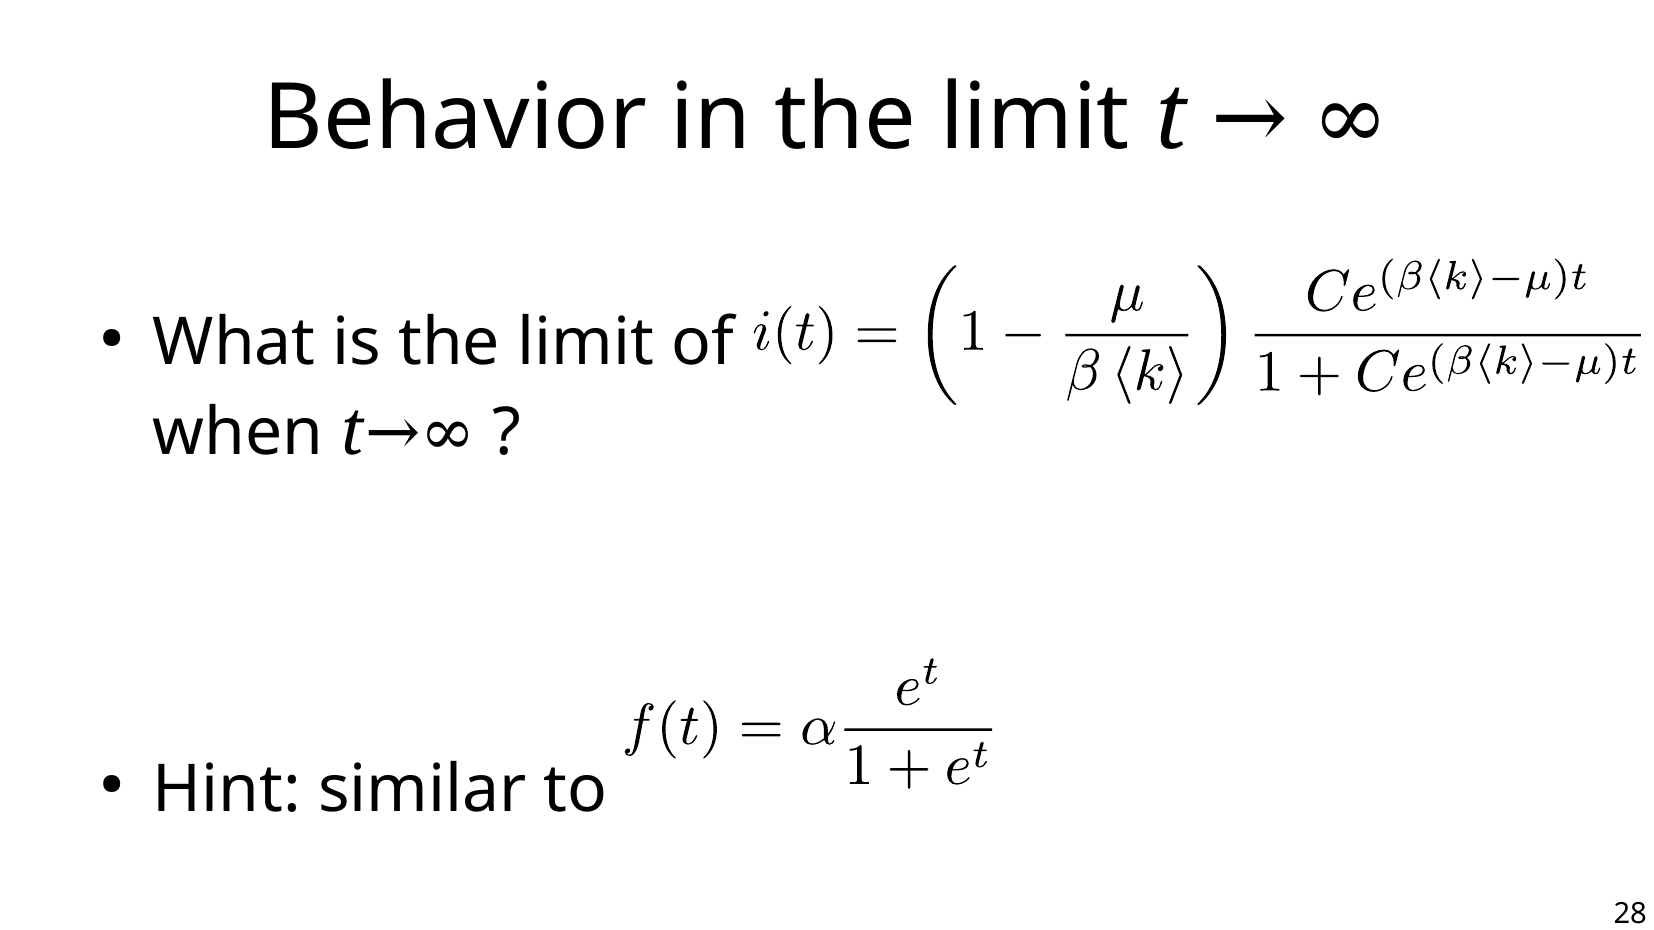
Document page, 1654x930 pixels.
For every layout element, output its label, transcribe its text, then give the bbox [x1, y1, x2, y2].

text_box [751, 258, 1641, 406]
list What is the limit of when t→∞ ? Hint: similar to [82, 294, 1571, 834]
text_box [621, 658, 993, 789]
title Behavior in the limit t → ∞ [82, 1, 1571, 225]
